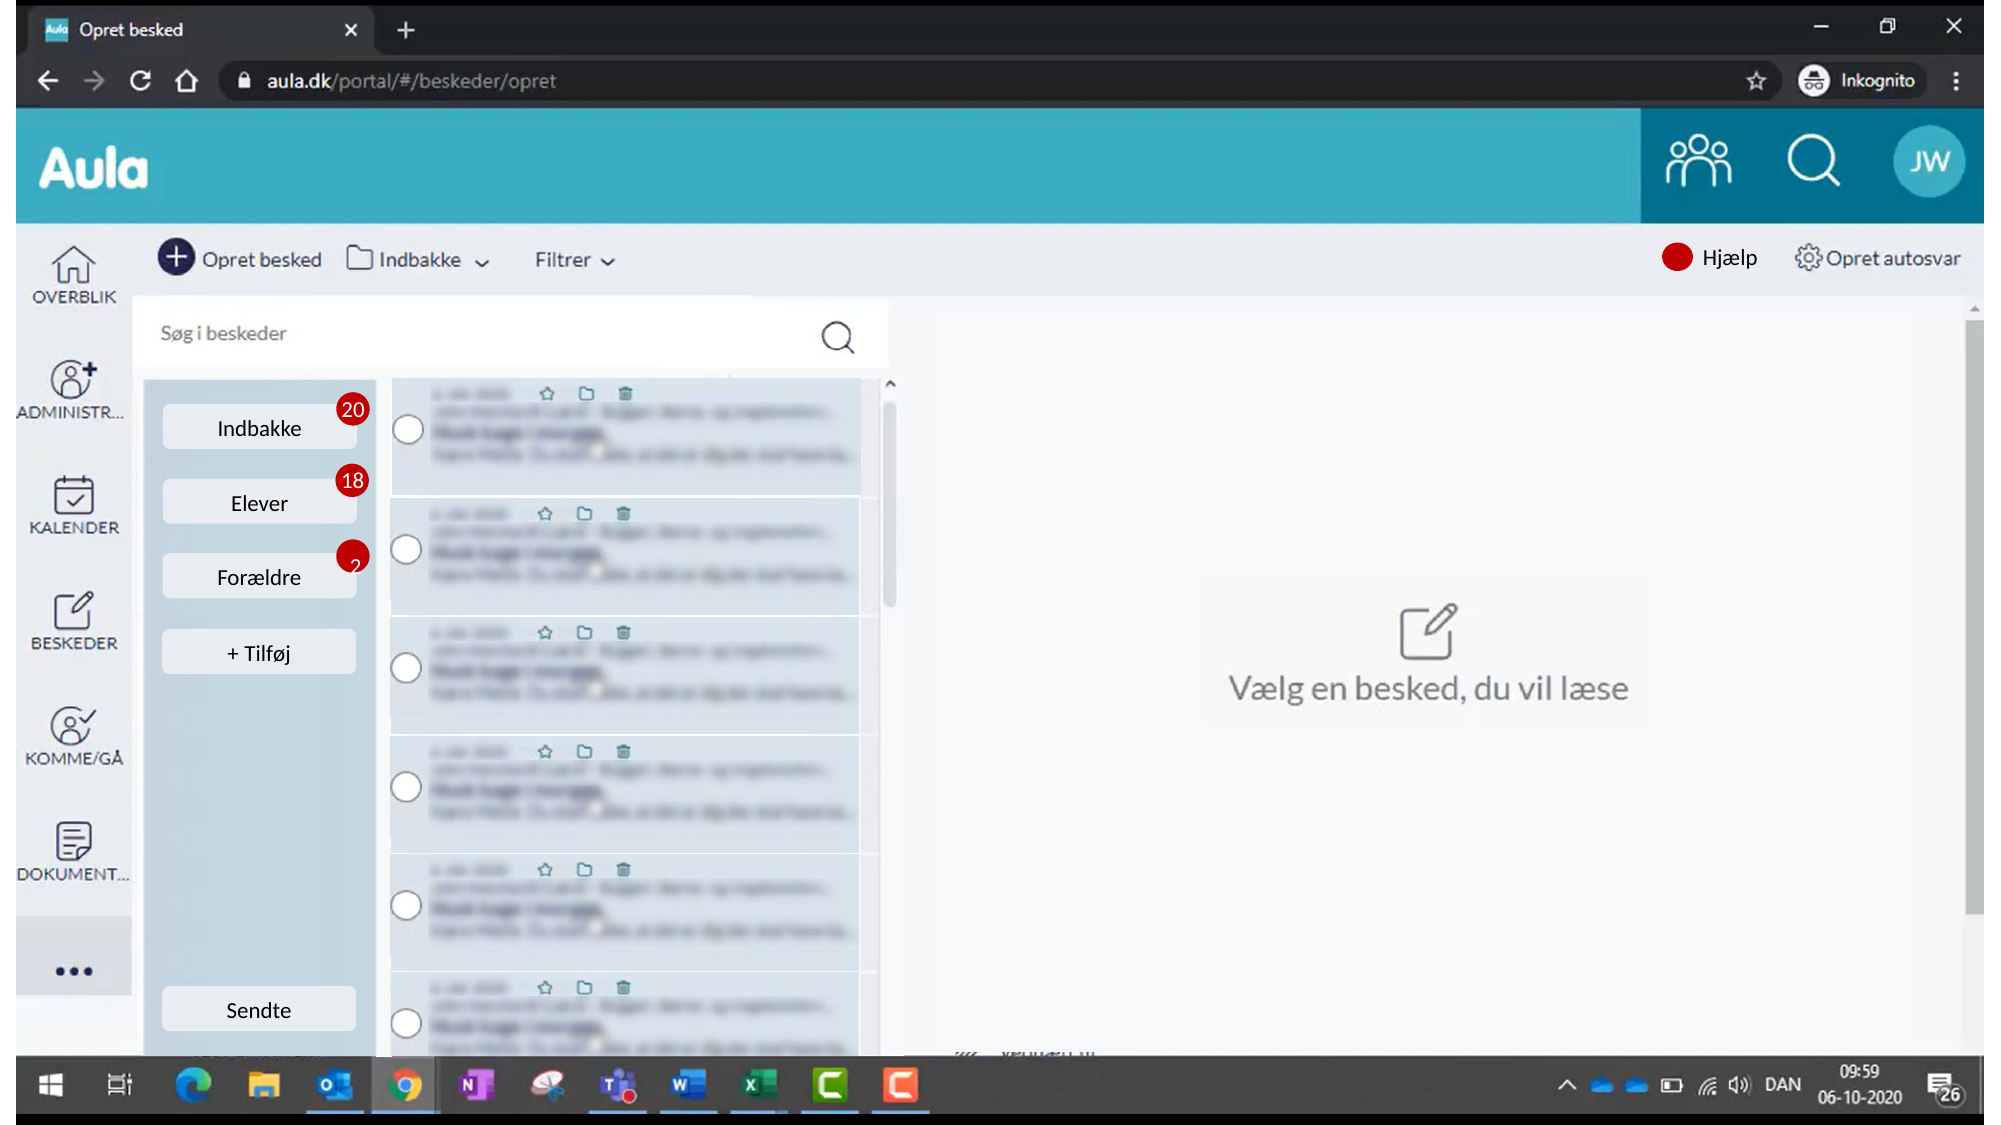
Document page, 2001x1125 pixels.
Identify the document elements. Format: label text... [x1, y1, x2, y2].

text_box 18 [326, 458, 394, 502]
text_box 20 [326, 387, 392, 431]
picture [1785, 128, 1840, 186]
text_box 2 [336, 539, 370, 573]
picture [16, 0, 1984, 1125]
picture [1666, 131, 1732, 191]
text_box + Tilføj [162, 628, 357, 675]
text_box Hjælp [1687, 235, 1774, 279]
text_box Elever [162, 478, 357, 524]
picture [1893, 126, 1965, 197]
text_box Sendte [162, 986, 357, 1032]
text_box Indbakke [162, 403, 357, 449]
text_box [1662, 242, 1687, 271]
text_box Forældre [162, 553, 357, 599]
